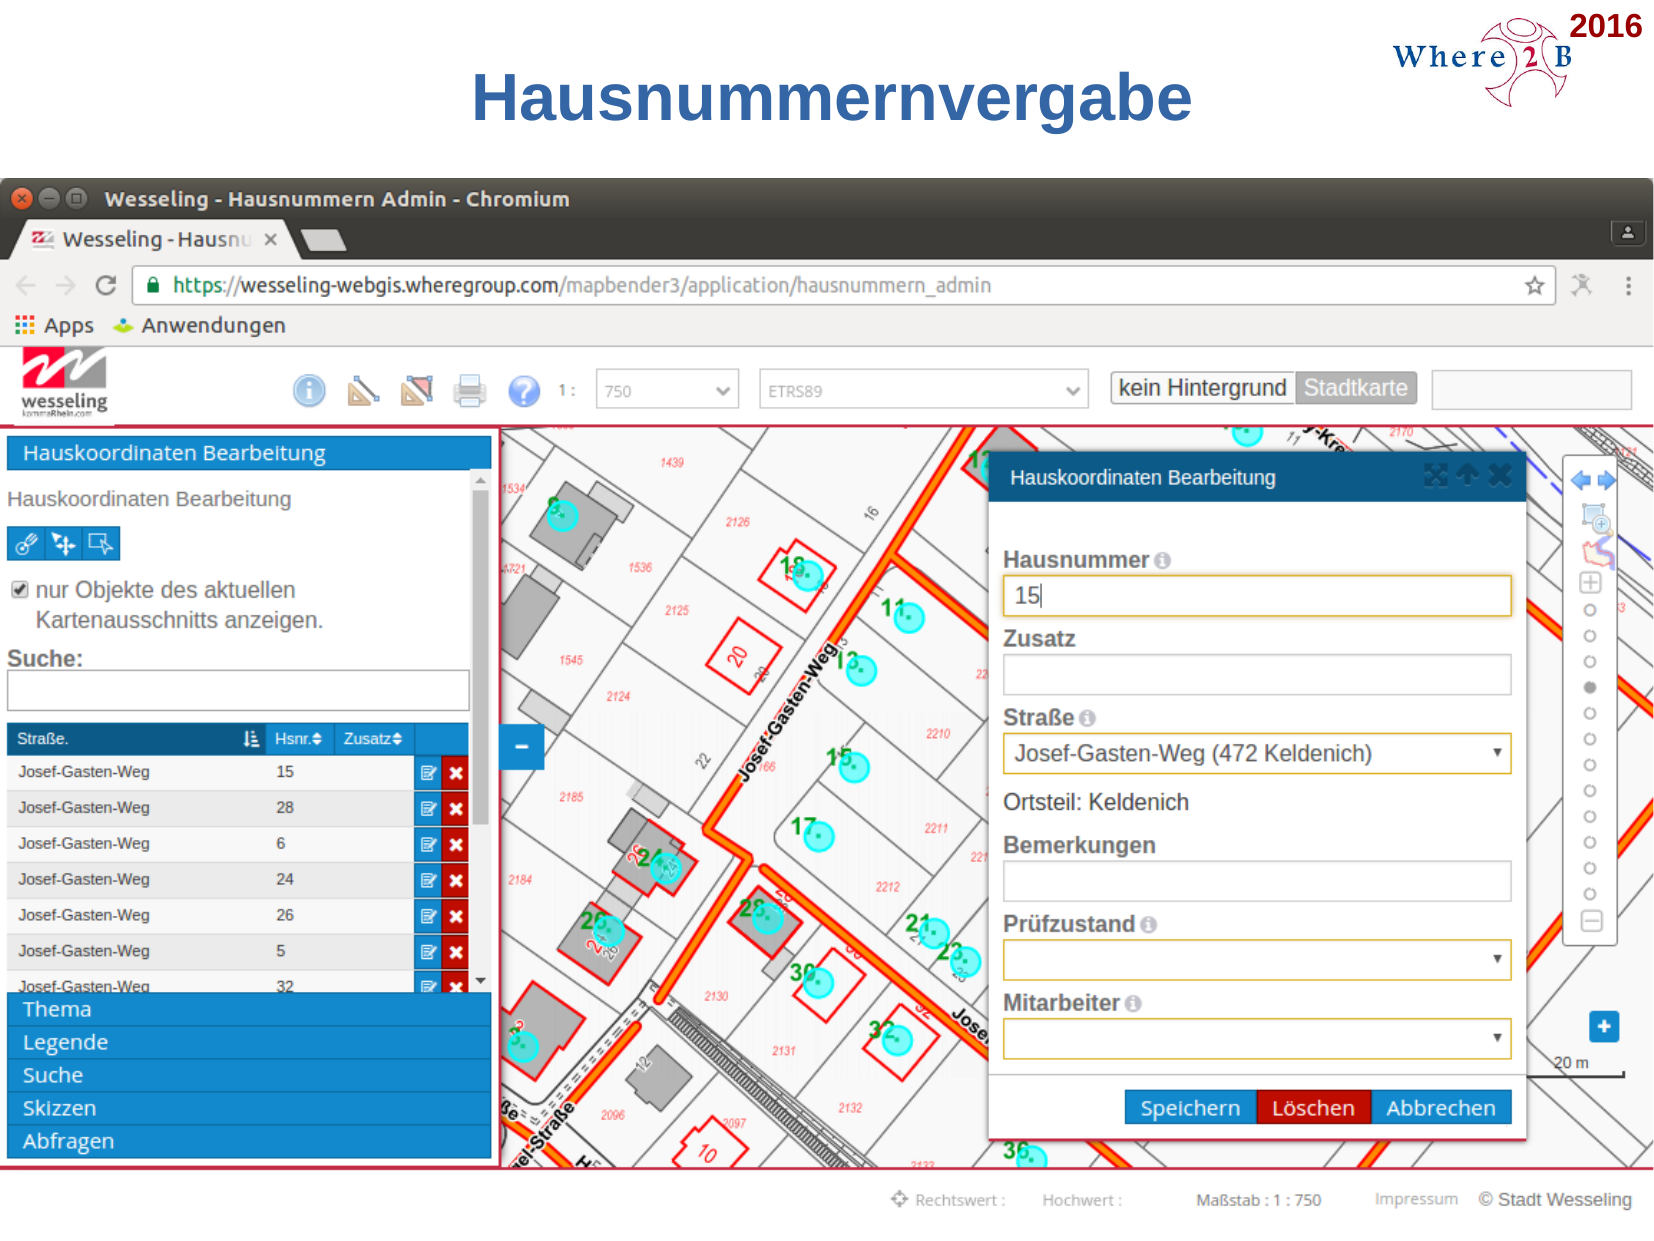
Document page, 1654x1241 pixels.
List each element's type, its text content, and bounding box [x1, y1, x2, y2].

title Hausnummernvergabe [76, 23, 1565, 172]
picture [1393, 18, 1571, 107]
picture [0, 178, 1654, 1229]
